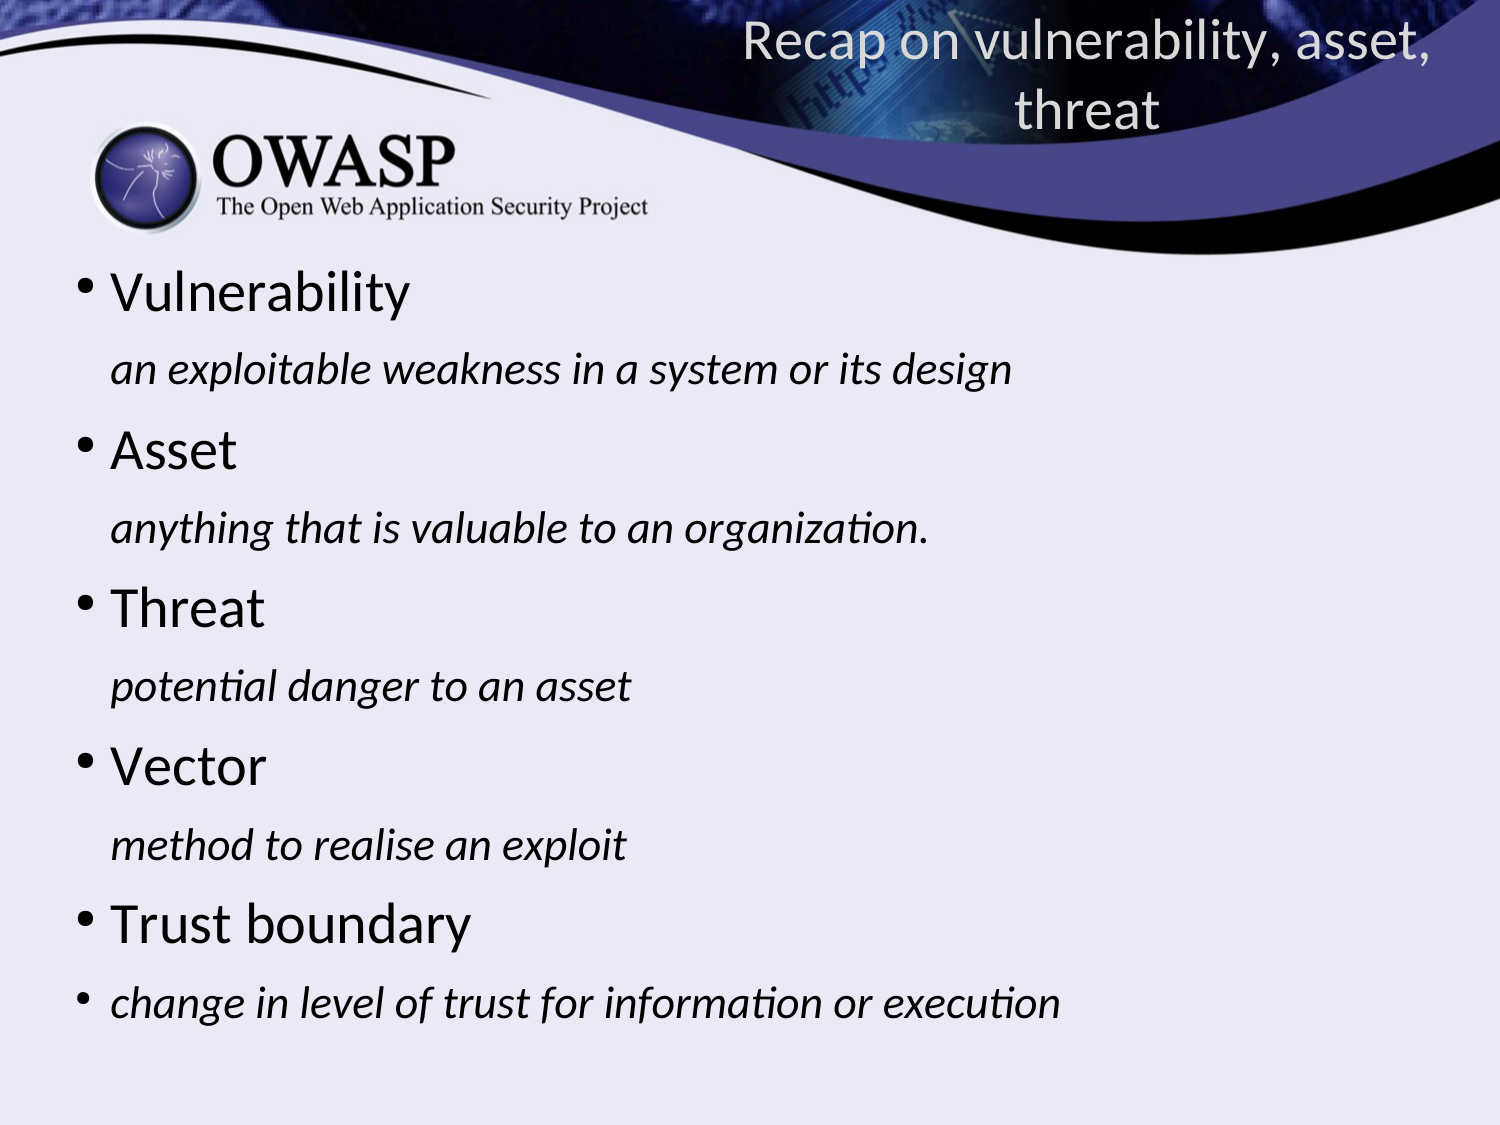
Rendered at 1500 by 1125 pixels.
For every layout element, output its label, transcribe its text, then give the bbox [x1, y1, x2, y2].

subtitle Vulnerability an exploitable weakness in a system or its design Asset anything that is valuable to an organization. Threat potential danger to an asset Vector method to realise an exploit Trust boundary change in level of trust for information or execution [75, 252, 1426, 1028]
title Recap on vulnerability, asset, threat [699, 0, 1476, 149]
picture [0, 0, 1500, 1125]
